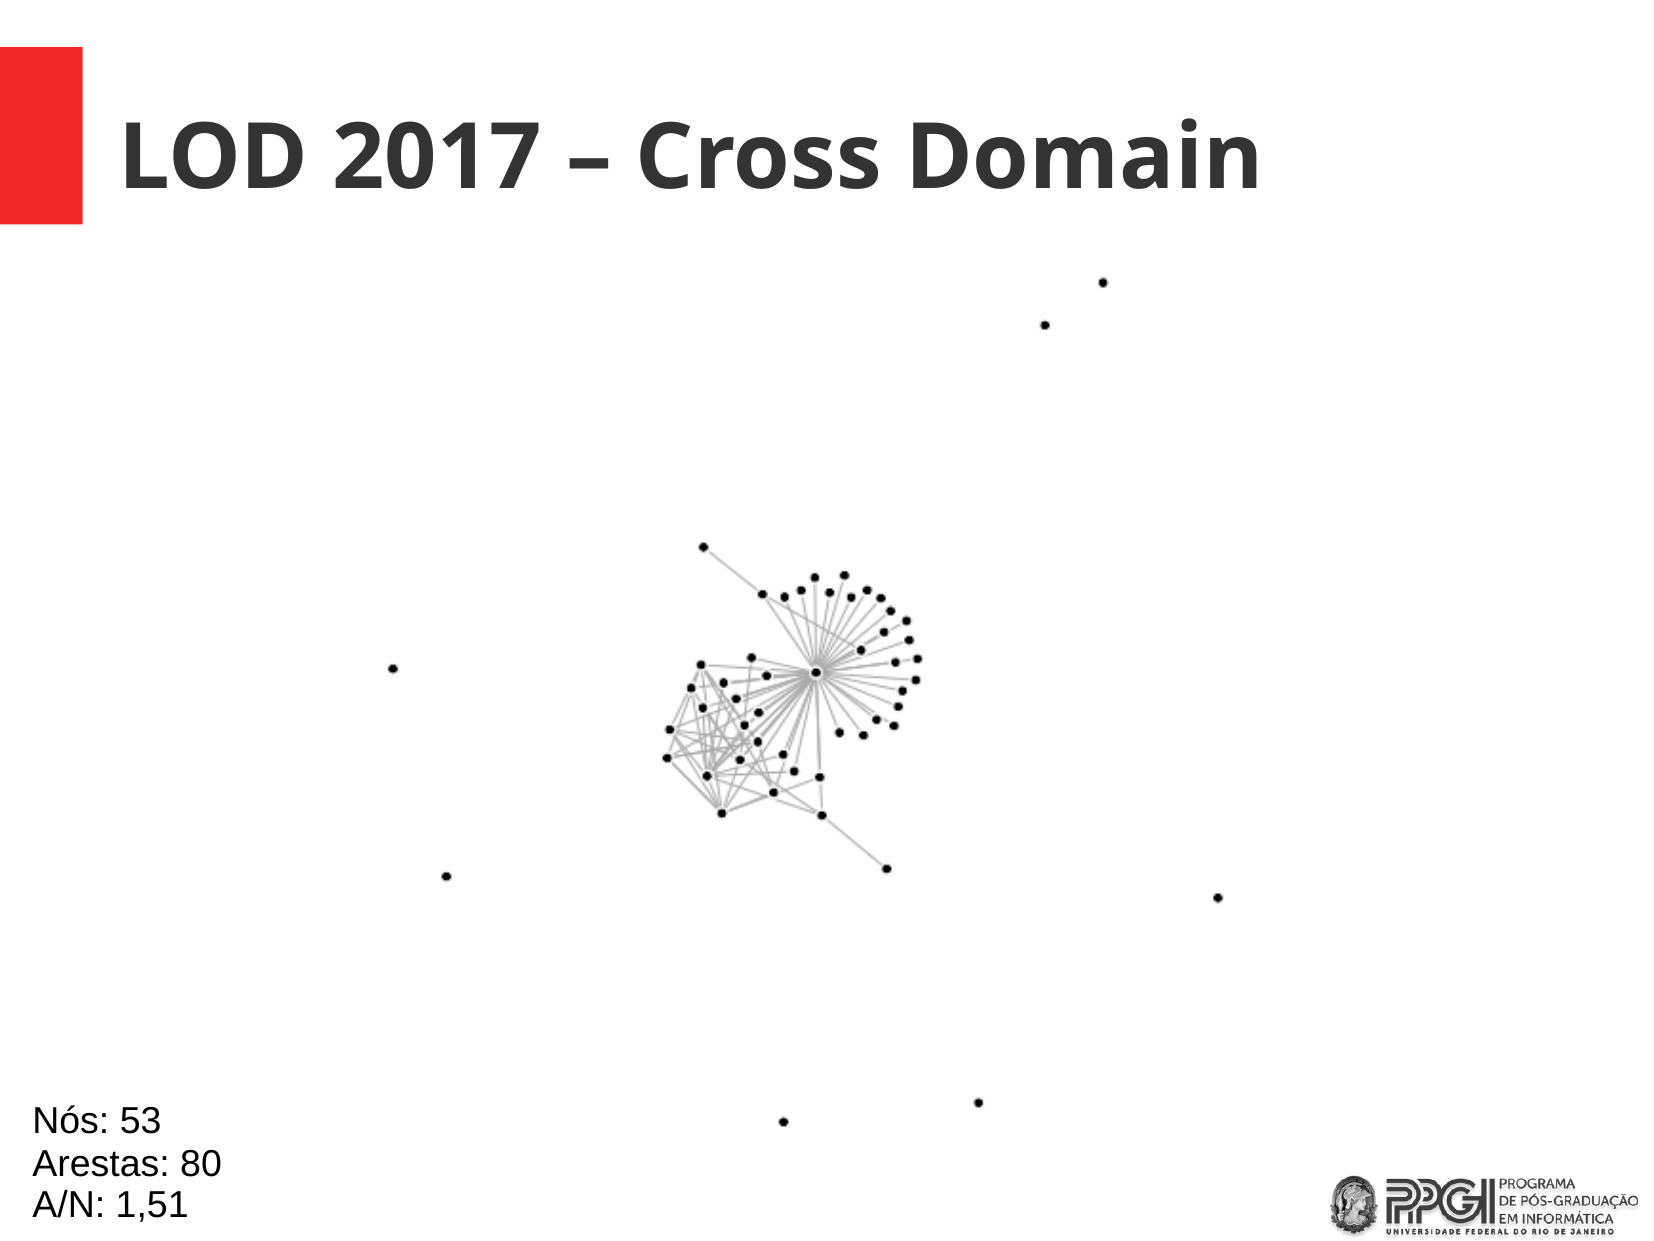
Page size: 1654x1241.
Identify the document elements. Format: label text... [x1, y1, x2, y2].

text_box Nós: 53 Arestas: 80 A/N: 1,51 [17, 1092, 237, 1232]
picture [343, 261, 1311, 1140]
title LOD 2017 – Cross Domain [118, 49, 1571, 257]
